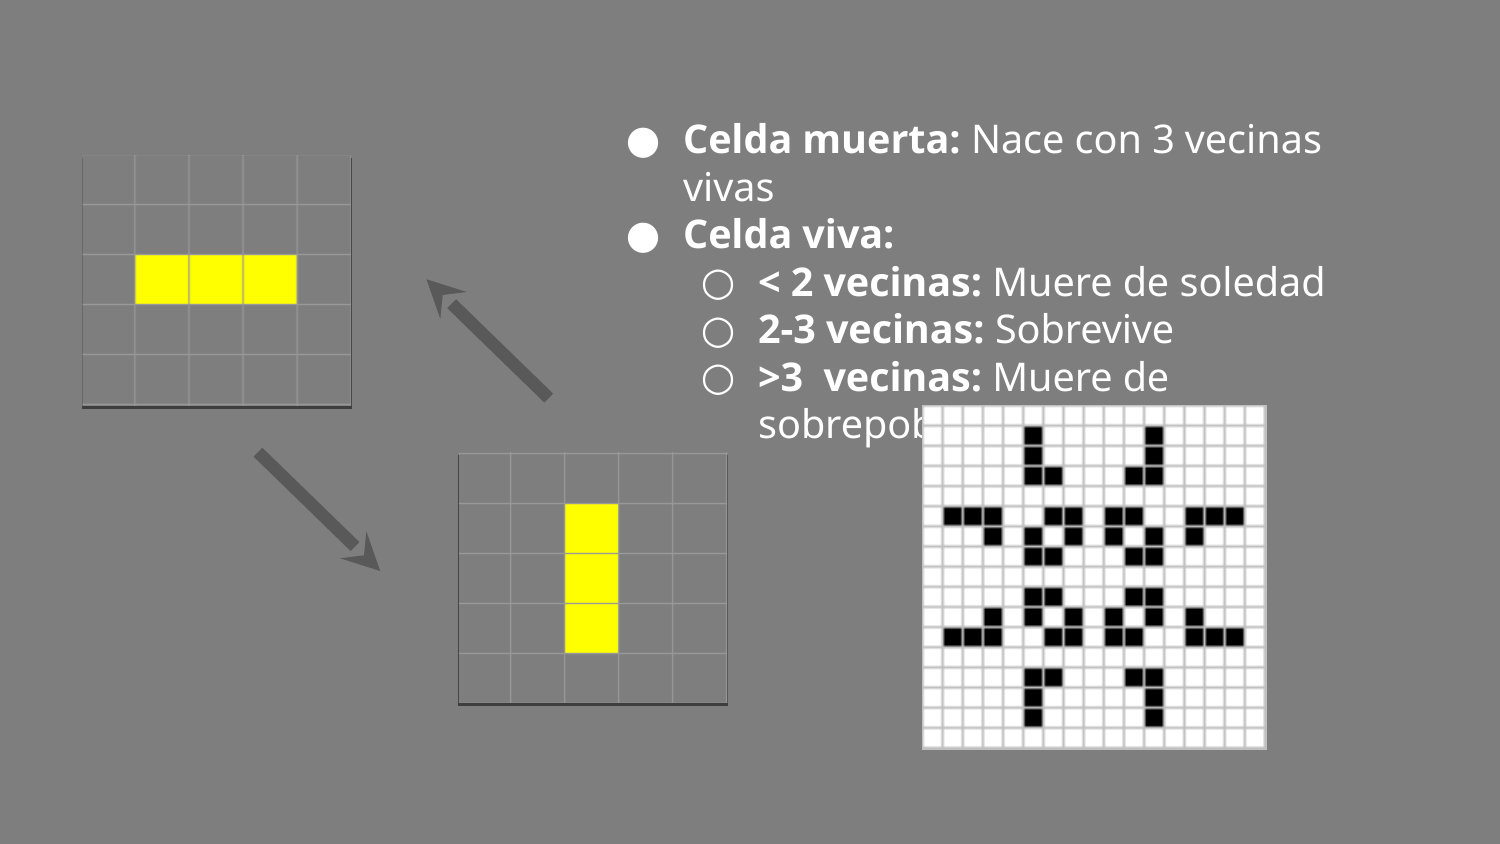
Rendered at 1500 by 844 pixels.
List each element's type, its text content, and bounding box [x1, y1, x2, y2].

picture [82, 155, 352, 406]
picture [922, 405, 1267, 750]
picture [458, 452, 728, 703]
text_box Celda muerta: Nace con 3 vecinas vivas Celda viva: < 2 vecinas: Muere de soledad 2-3 vecinas: Sobrevive >3 vecinas: Muere de sobrepoblación [593, 99, 1378, 462]
